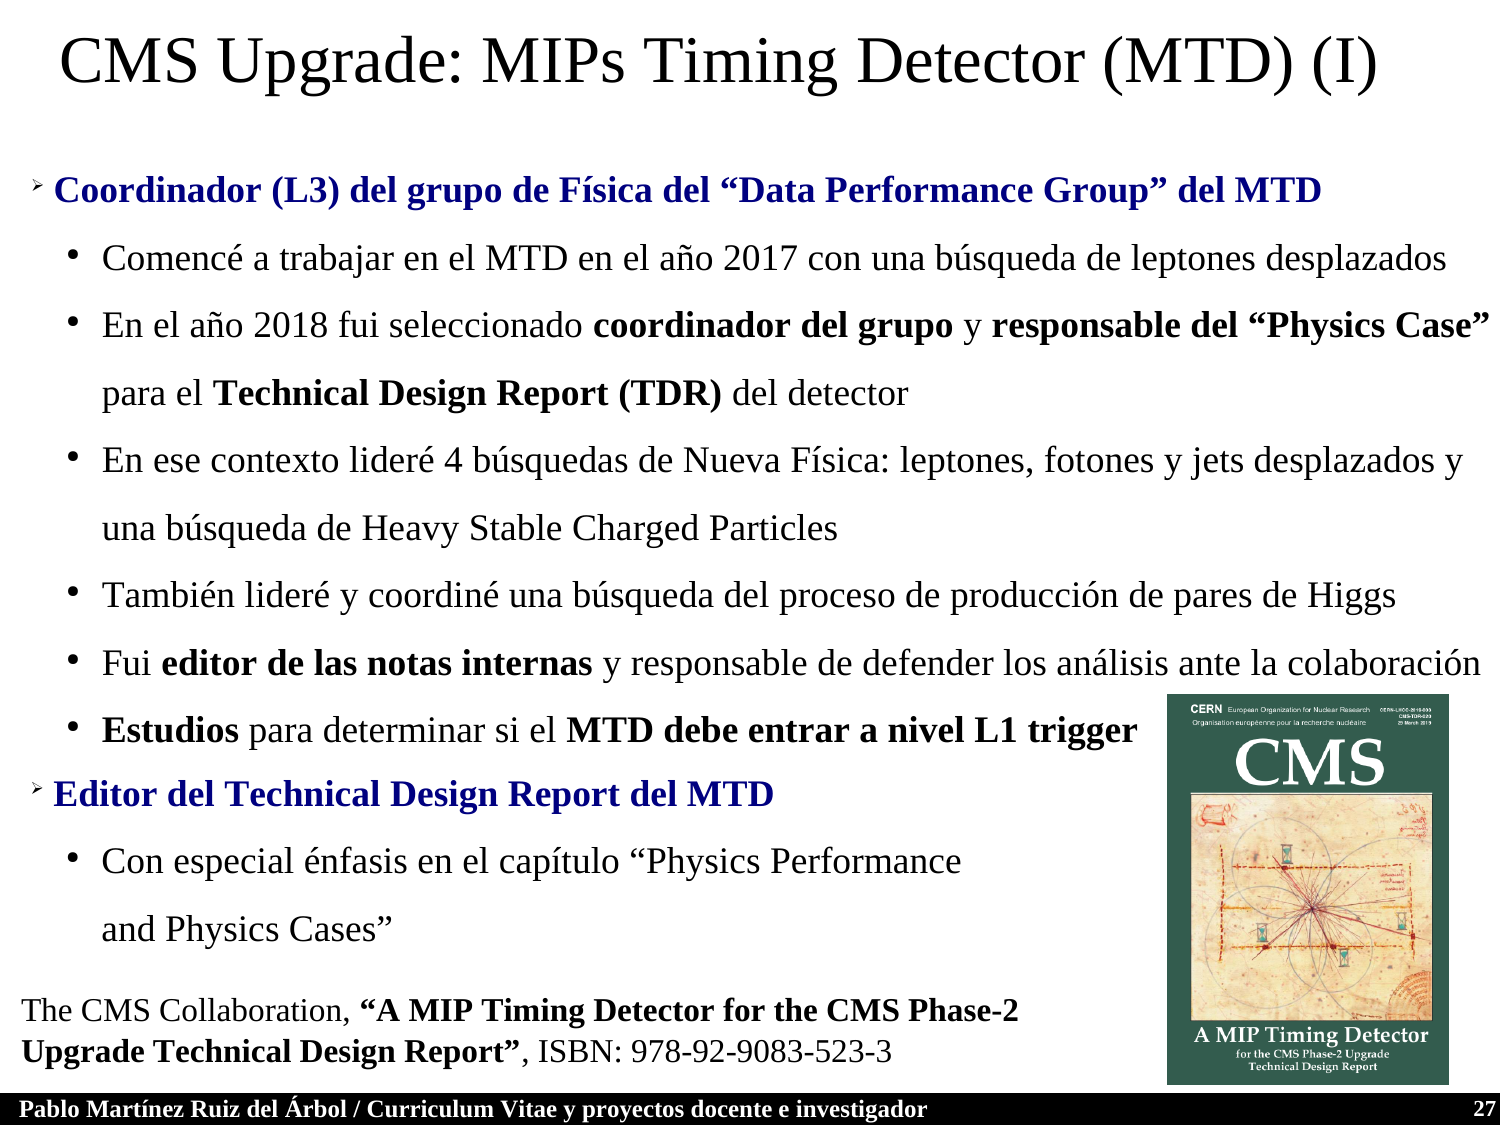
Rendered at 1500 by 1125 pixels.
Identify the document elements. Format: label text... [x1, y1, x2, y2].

picture [1167, 694, 1449, 1085]
text_box The CMS Collaboration, “A MIP Timing Detector for the CMS Phase-2 Upgrade Technical Design Report”, ISBN: 978-92-9083-523-3 [6, 980, 1145, 1125]
text_box CMS Upgrade: MIPs Timing Detector (MTD) (I) [14, 7, 1426, 115]
text_box Editor del Technical Design Report del MTD Con especial énfasis en el capítulo “Physics Performance and Physics Cases” [11, 733, 991, 980]
text_box Coordinador (L3) del grupo de Física del “Data Performance Group” del MTD Comencé a trabajar en el MTD en el año 2017 con una búsqueda de leptones desplazados En el año 2018 fui seleccionado coordinador del grupo y responsable del “Physics Case” para el Technical Design Report (TDR) del detector En ese contexto lideré 4 búsquedas de Nueva Física: leptones, fotones y jets desplazados y una búsqueda de Heavy Stable Charged Particles También lideré y coordiné una búsqueda del proceso de producción de pares de Higgs Fui editor de las notas internas y responsable de defender los análisis ante la colaboración Estudios para determinar si el MTD debe entrar a nivel L1 trigger [11, 130, 1500, 661]
